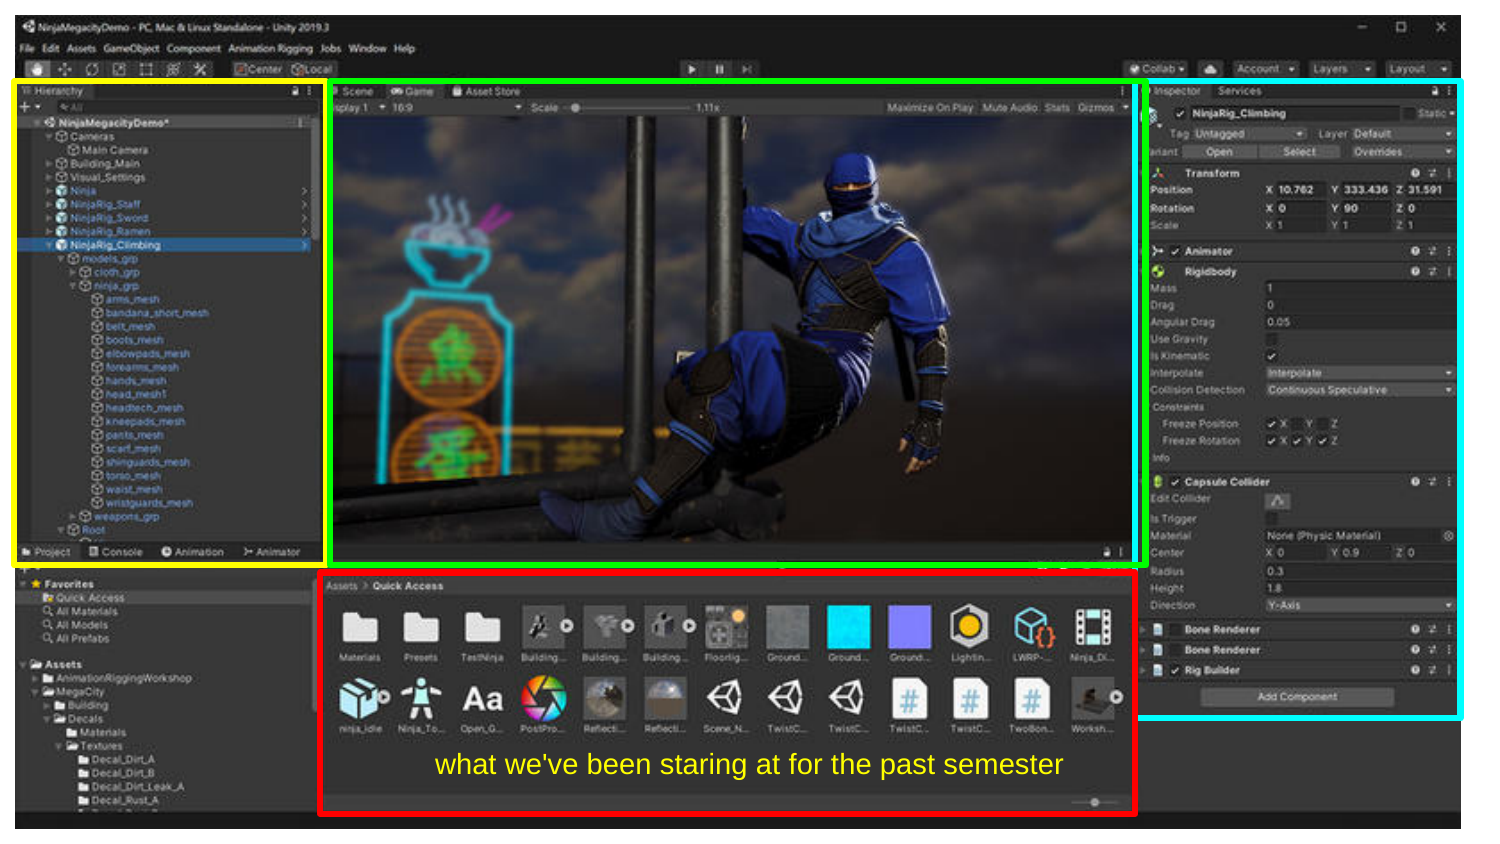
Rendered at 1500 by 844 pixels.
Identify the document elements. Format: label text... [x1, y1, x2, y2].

picture [323, 576, 1132, 738]
picture [323, 797, 1132, 811]
picture [1138, 84, 1142, 562]
picture [1138, 84, 1457, 715]
picture [15, 15, 1461, 78]
picture [15, 568, 1461, 829]
picture [17, 84, 323, 562]
picture [333, 84, 1132, 562]
text_box what we've been staring at for the past semester [78, 738, 1422, 797]
